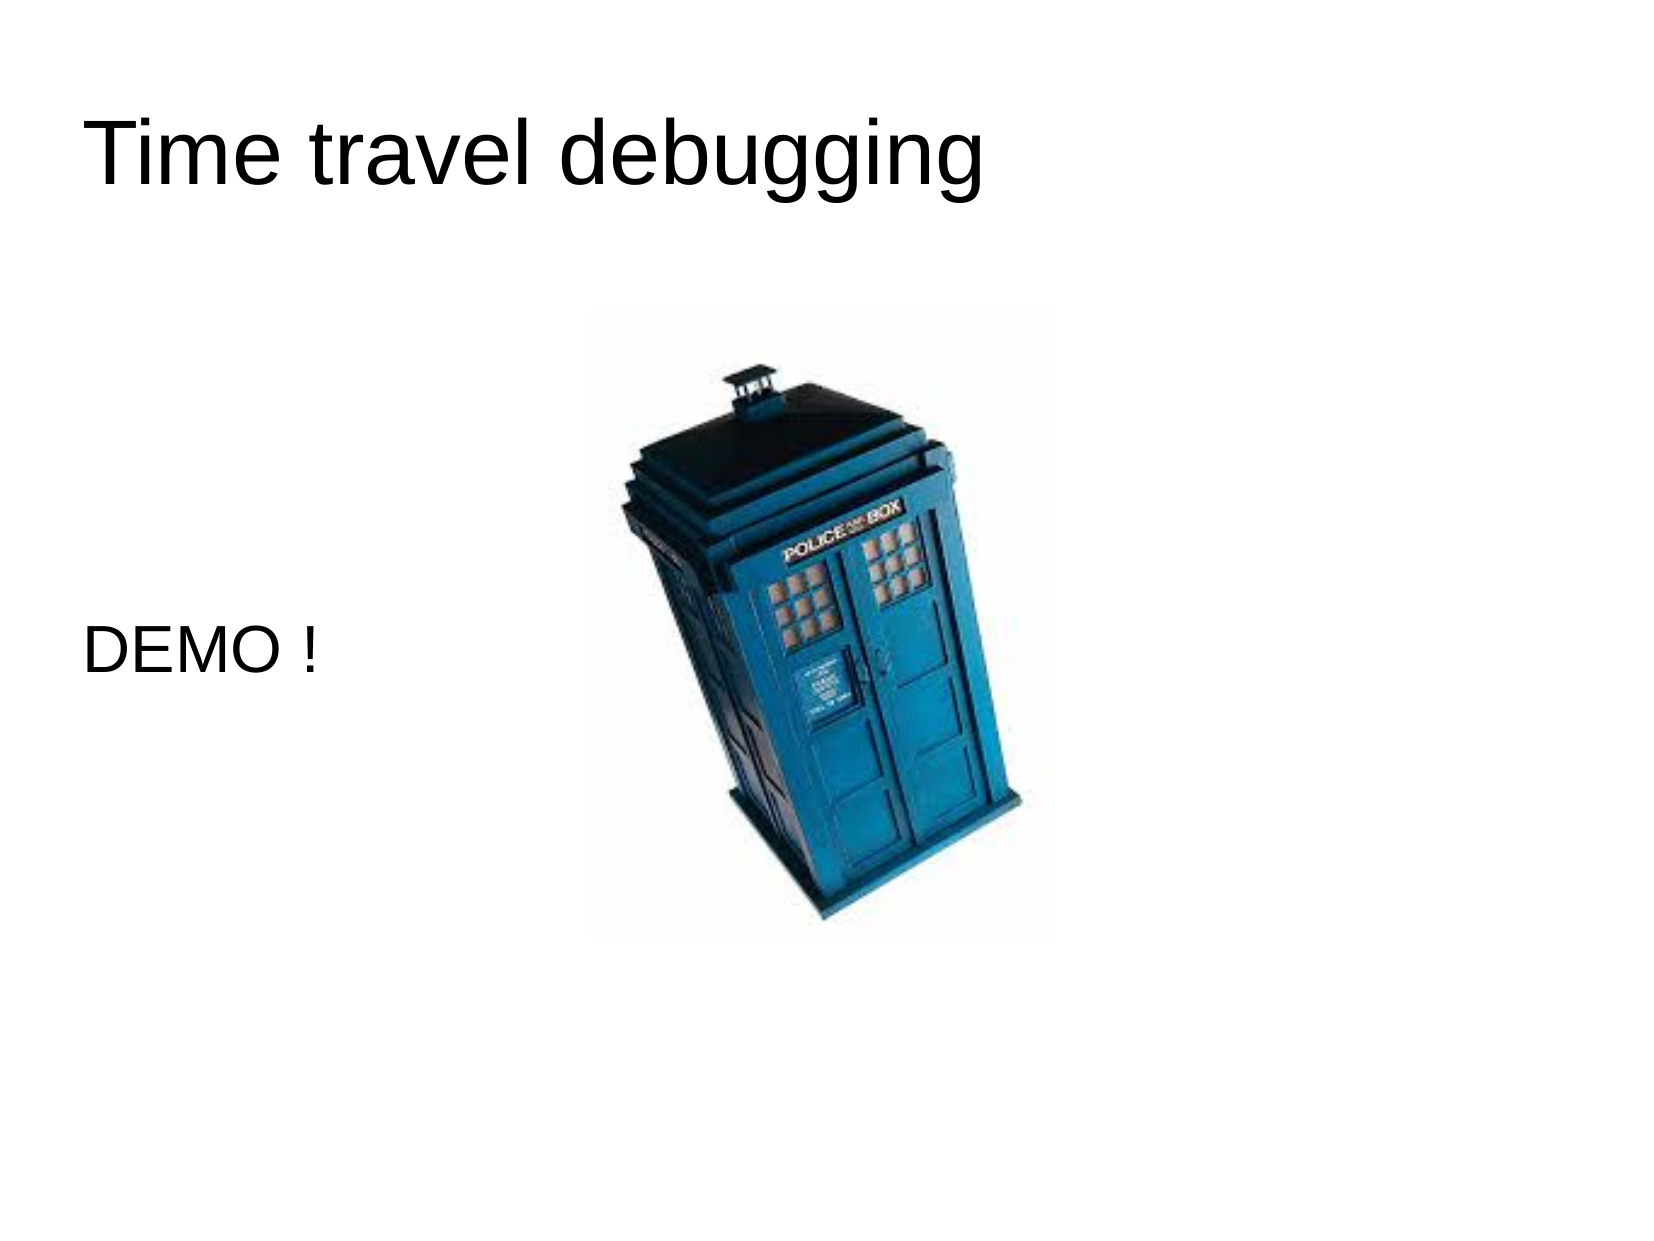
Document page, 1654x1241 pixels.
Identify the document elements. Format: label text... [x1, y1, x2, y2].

subtitle DEMO ! [82, 290, 1571, 1010]
picture [590, 307, 1055, 940]
title Time travel debugging [82, 49, 1571, 257]
